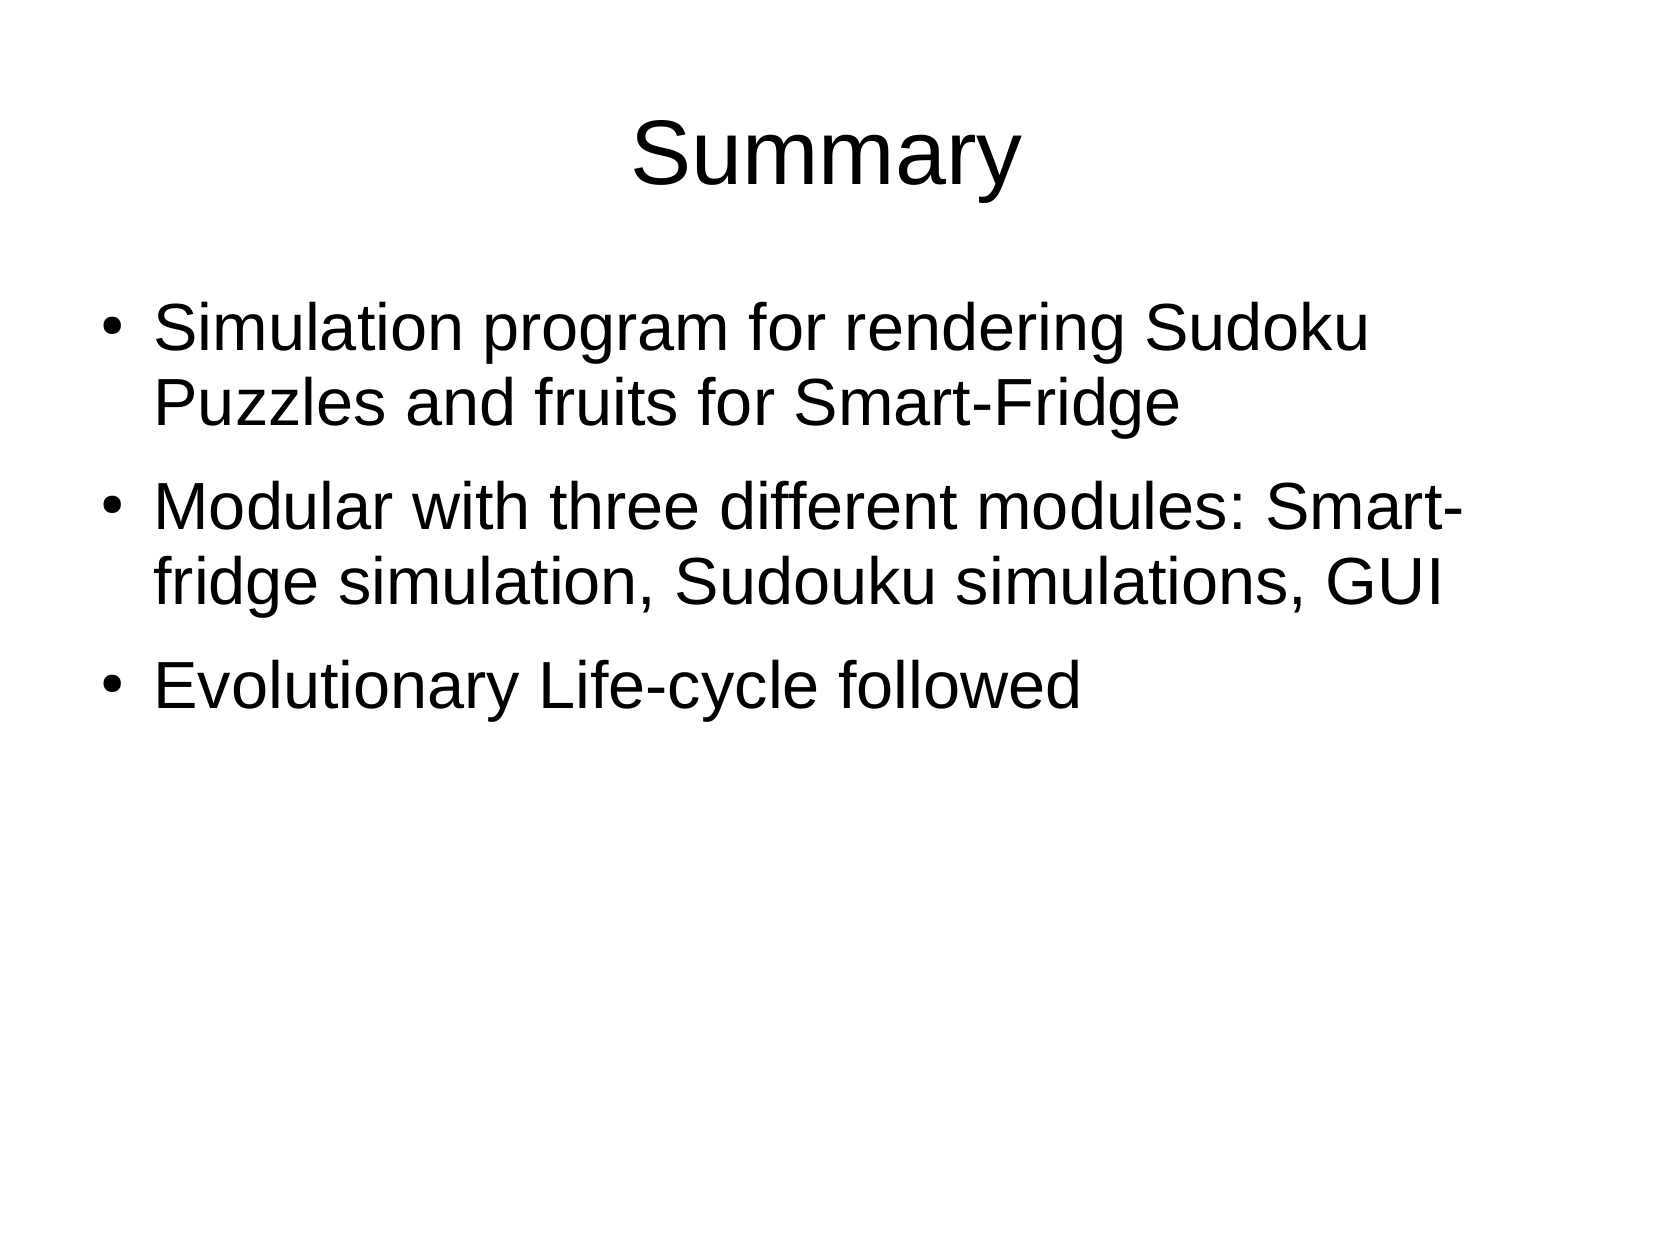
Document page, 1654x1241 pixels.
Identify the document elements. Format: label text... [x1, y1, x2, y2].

list Simulation program for rendering Sudoku Puzzles and fruits for Smart-Fridge Modular with three different modules: Smart-fridge simulation, Sudouku simulations, GUI Evolutionary Life-cycle followed [82, 290, 1571, 1010]
title Summary [82, 49, 1571, 257]
